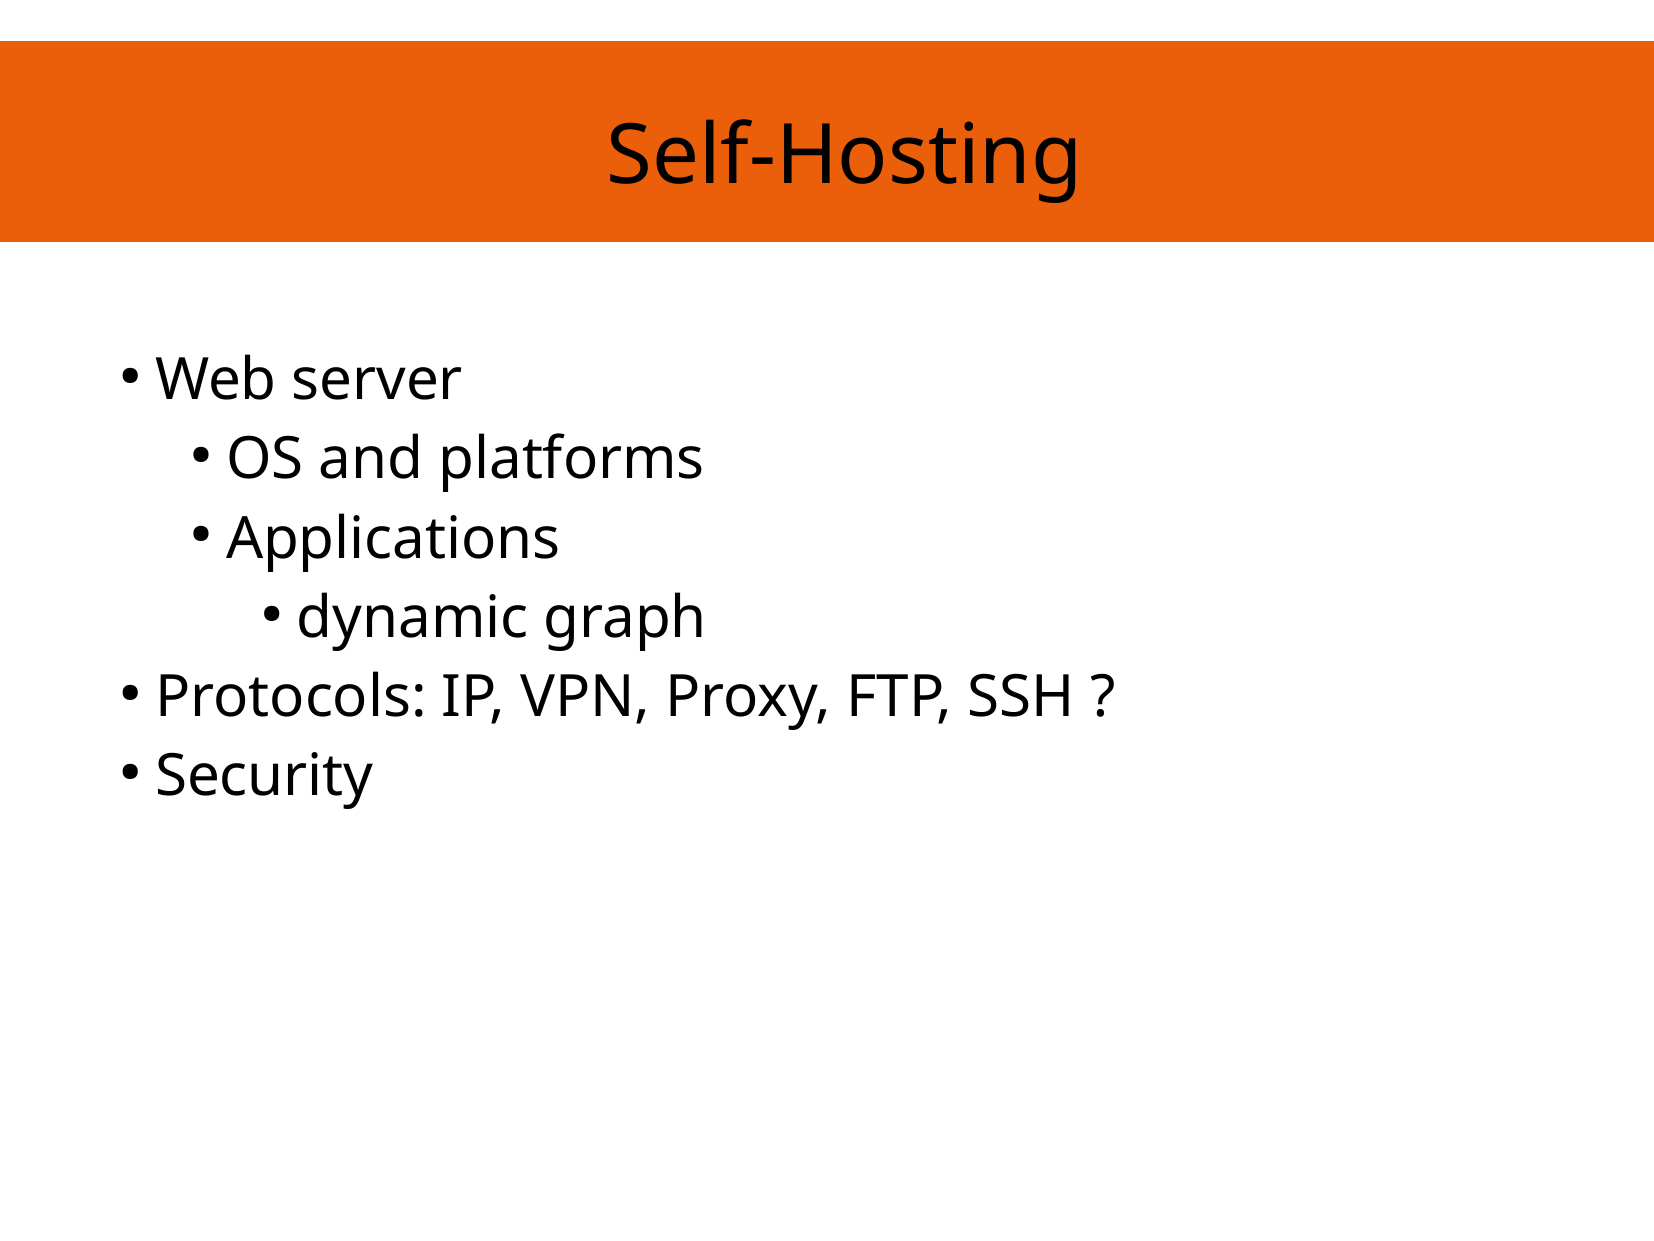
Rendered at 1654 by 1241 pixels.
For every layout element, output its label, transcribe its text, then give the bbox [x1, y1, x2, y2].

text_box Self-Hosting [237, 86, 1453, 201]
text_box [0, 41, 1654, 242]
text_box Web server OS and platforms Applications dynamic graph Protocols: IP, VPN, Proxy, FTP, SSH ? Security [105, 330, 1546, 759]
